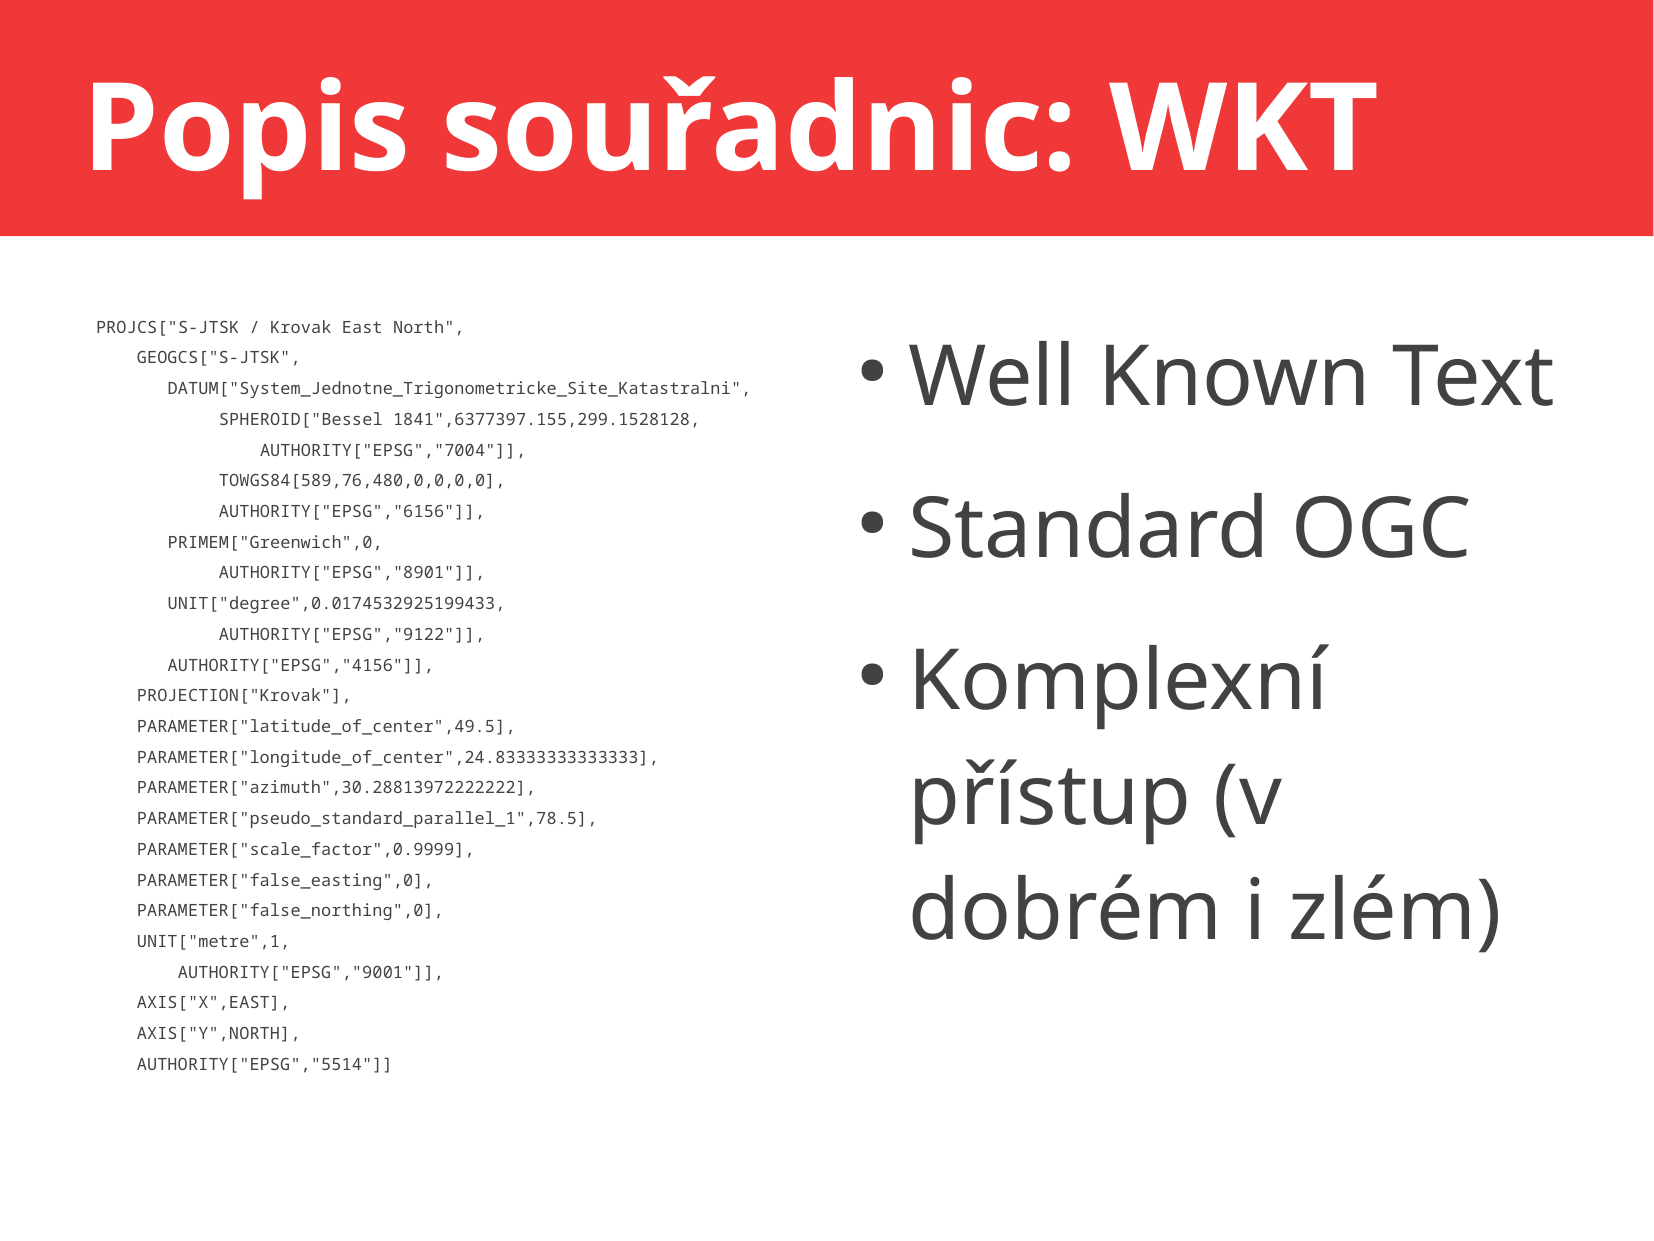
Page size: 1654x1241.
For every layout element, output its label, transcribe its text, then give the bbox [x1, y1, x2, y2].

list Well Known Text Standard OGC Komplexní přístup (v dobrém i zlém) [840, 314, 1564, 1080]
title Popis souřadnic: WKT [82, 19, 1571, 227]
list PROJCS["S-JTSK / Krovak East North", GEOGCS["S-JTSK", DATUM["System_Jednotne_Trigonometricke_Site_Katastralni", SPHEROID["Bessel 1841",6377397.155,299.1528128, AUTHORITY["EPSG","7004"]], TOWGS84[589,76,480,0,0,0,0], AUTHORITY["EPSG","6156"]], PRIMEM["Greenwich",0, AUTHORITY["EPSG","8901"]], UNIT["degree",0.0174532925199433, AUTHORITY["EPSG","9122"]], AUTHORITY["EPSG","4156"]], PROJECTION["Krovak"], PARAMETER["latitude_of_center",49.5], PARAMETER["longitude_of_center",24.83333333333333], PARAMETER["azimuth",30.28813972222222], PARAMETER["pseudo_standard_parallel_1",78.5], PARAMETER["scale_factor",0.9999], PARAMETER["false_easting",0], PARAMETER["false_northing",0], UNIT["metre",1, AUTHORITY["EPSG","9001"]], AXIS["X",EAST], AXIS["Y",NORTH], AUTHORITY["EPSG","5514"]] [82, 314, 805, 1080]
